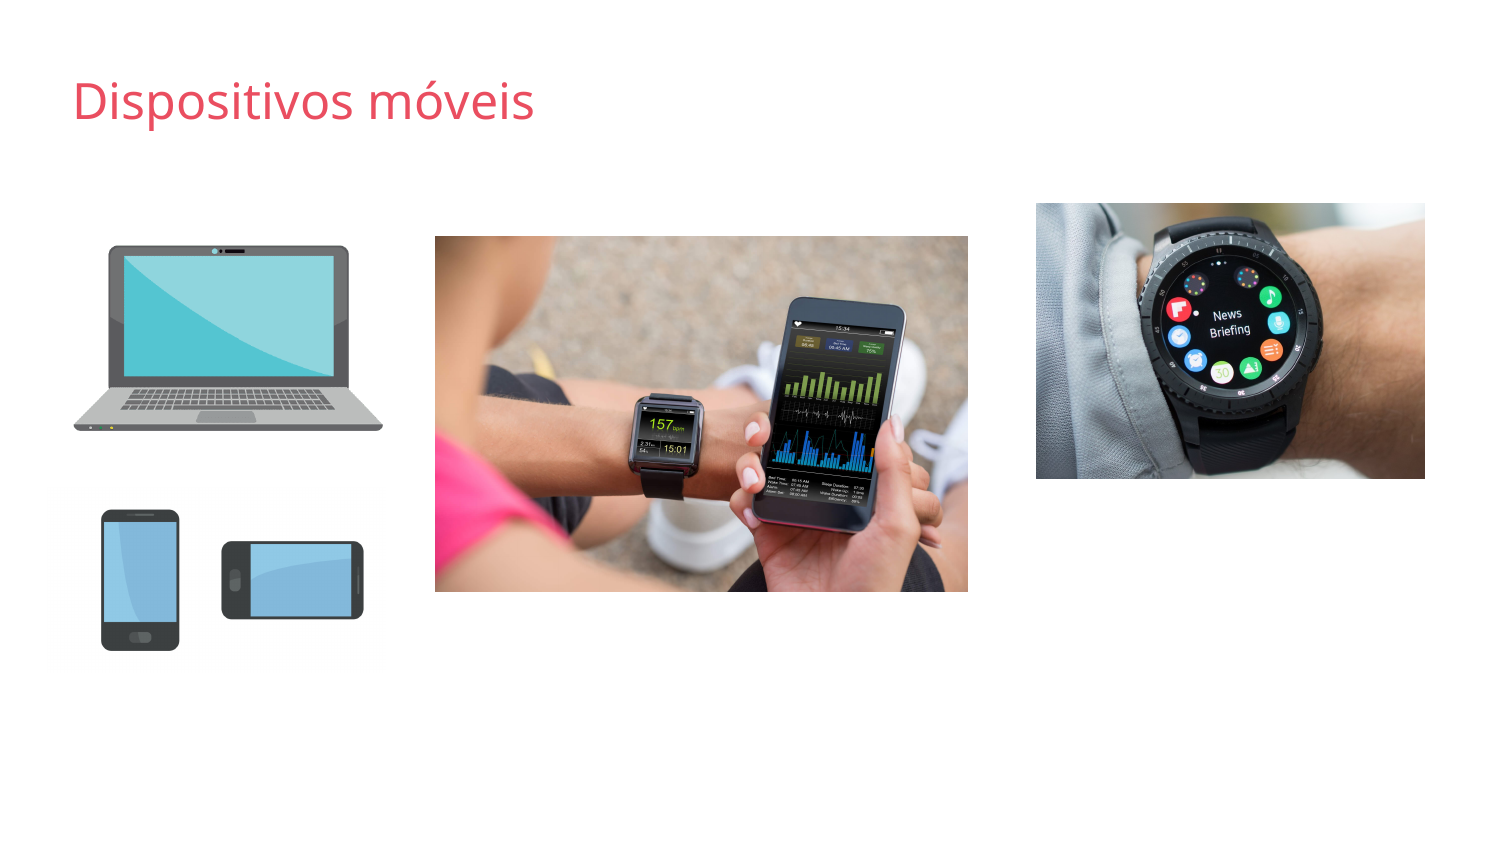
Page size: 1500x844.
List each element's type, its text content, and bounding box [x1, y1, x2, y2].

picture [435, 236, 968, 592]
text_box Dispositivos móveis [57, 45, 1274, 126]
picture [1036, 203, 1425, 479]
picture [47, 167, 399, 673]
